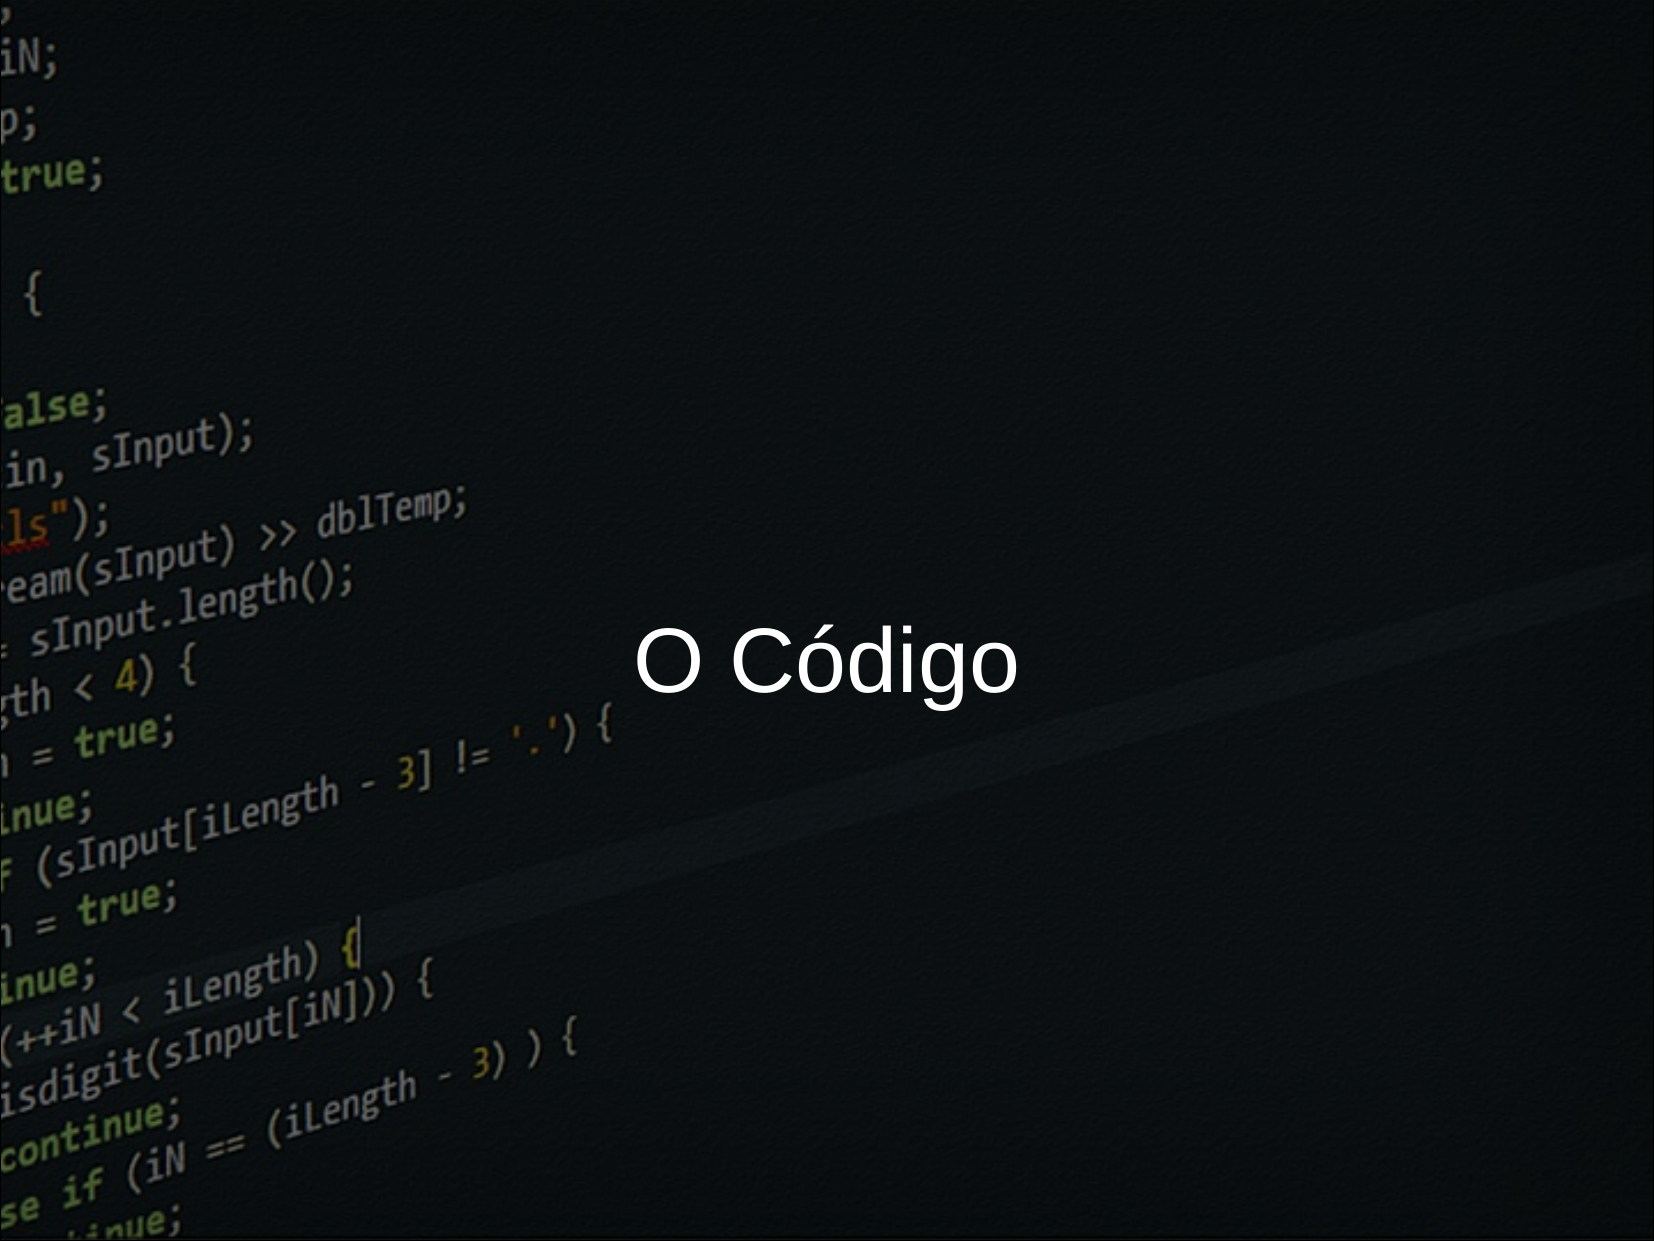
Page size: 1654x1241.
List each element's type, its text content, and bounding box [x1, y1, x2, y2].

title O Código [82, 507, 1571, 815]
text_box [0, 0, 1654, 1241]
